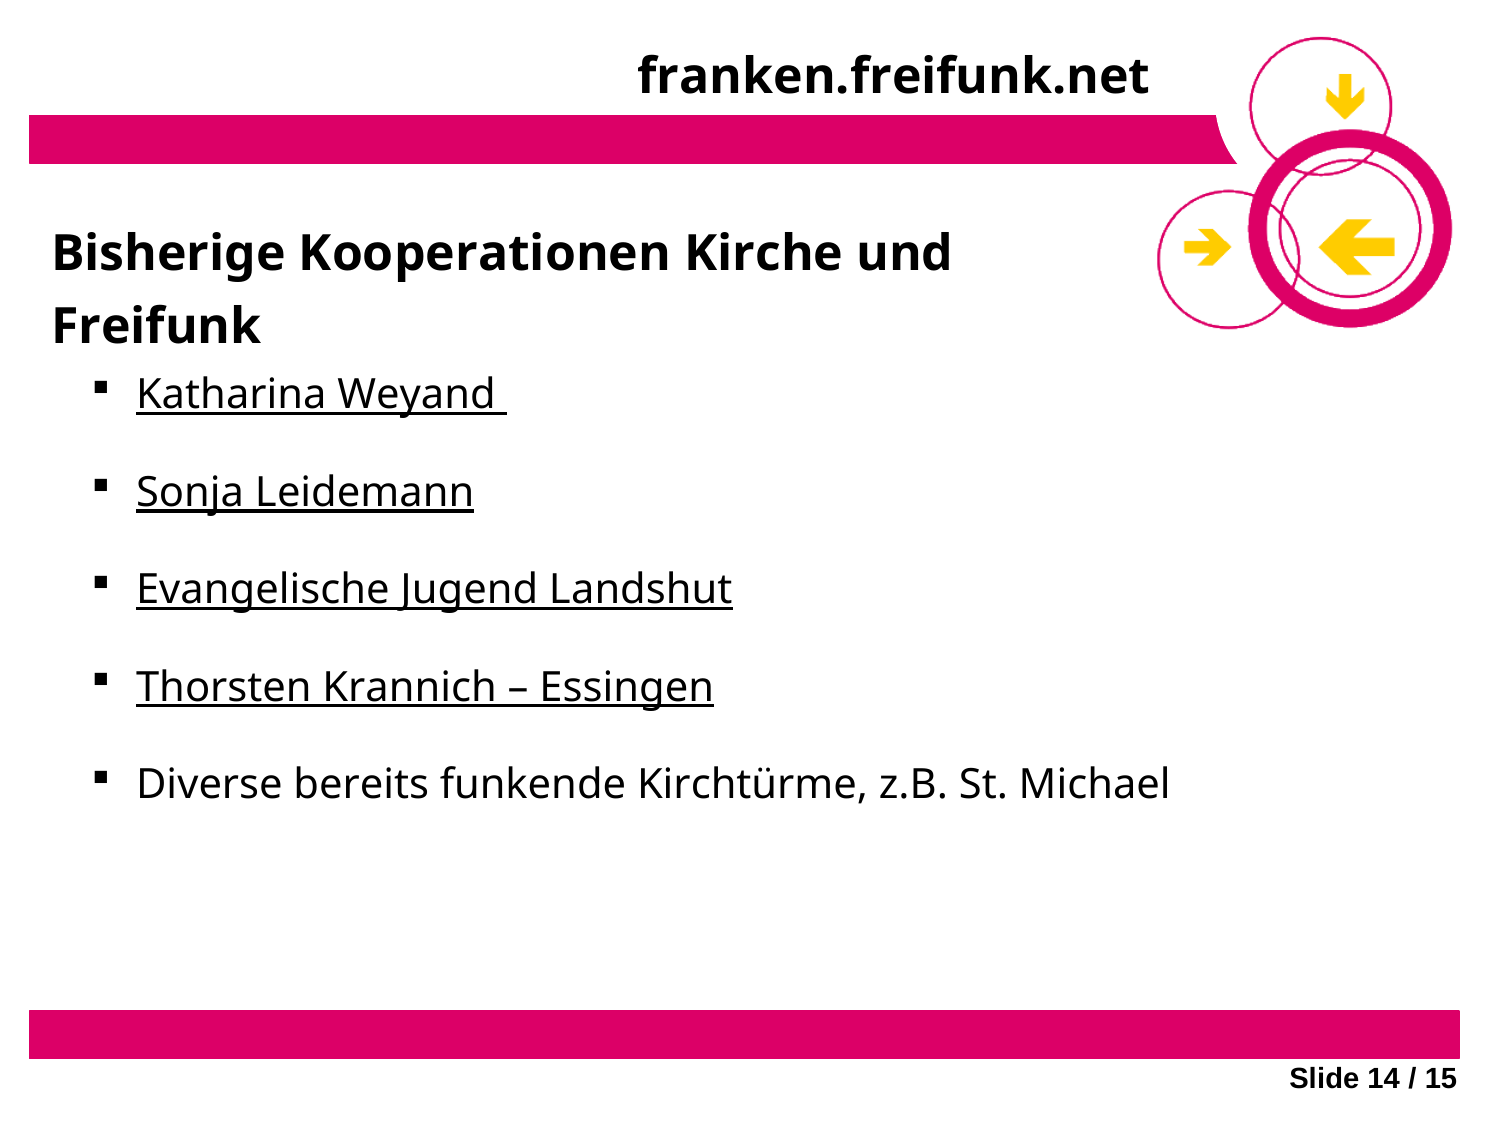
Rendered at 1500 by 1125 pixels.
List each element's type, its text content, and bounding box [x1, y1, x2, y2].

text_box Bisherige Kooperationen Kirche und Freifunk [51, 212, 1123, 341]
picture [1150, 32, 1461, 332]
text_box Katharina Weyand Sonja Leidemann Evangelische Jugend Landshut Thorsten Krannich – Essingen Diverse bereits funkende Kirchtürme, z.B. St. Michael [61, 360, 1418, 1047]
